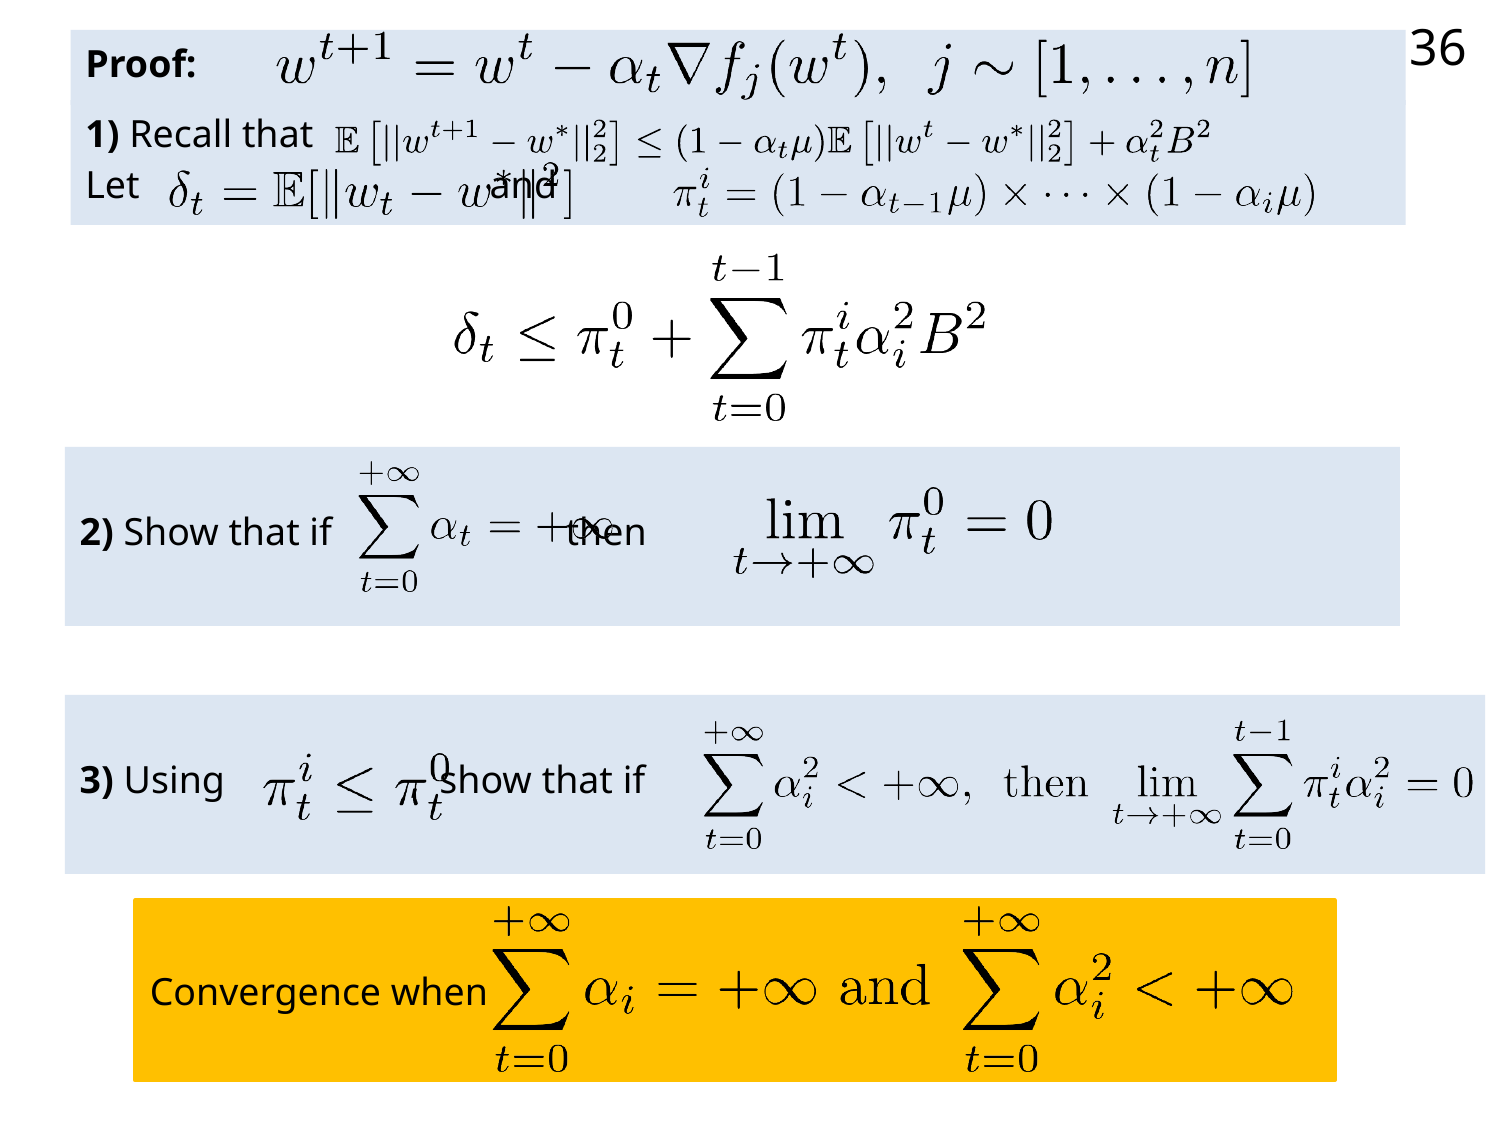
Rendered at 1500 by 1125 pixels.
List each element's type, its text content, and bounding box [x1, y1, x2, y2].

picture [454, 253, 985, 421]
text_box 2) Show that if then [64, 446, 1400, 626]
picture [169, 162, 571, 219]
picture [492, 906, 1293, 1072]
picture [276, 31, 1249, 100]
picture [673, 167, 1314, 217]
picture [733, 487, 1052, 578]
text_box Proof: [70, 29, 1406, 100]
text_box 3) Using , show that if [64, 694, 1486, 874]
text_box 1) Recall that Let and [70, 100, 1406, 225]
picture [703, 719, 1473, 849]
text_box [335, 119, 1210, 166]
picture [263, 753, 449, 820]
text_box Convergence when [135, 900, 1336, 1081]
picture [358, 461, 613, 592]
